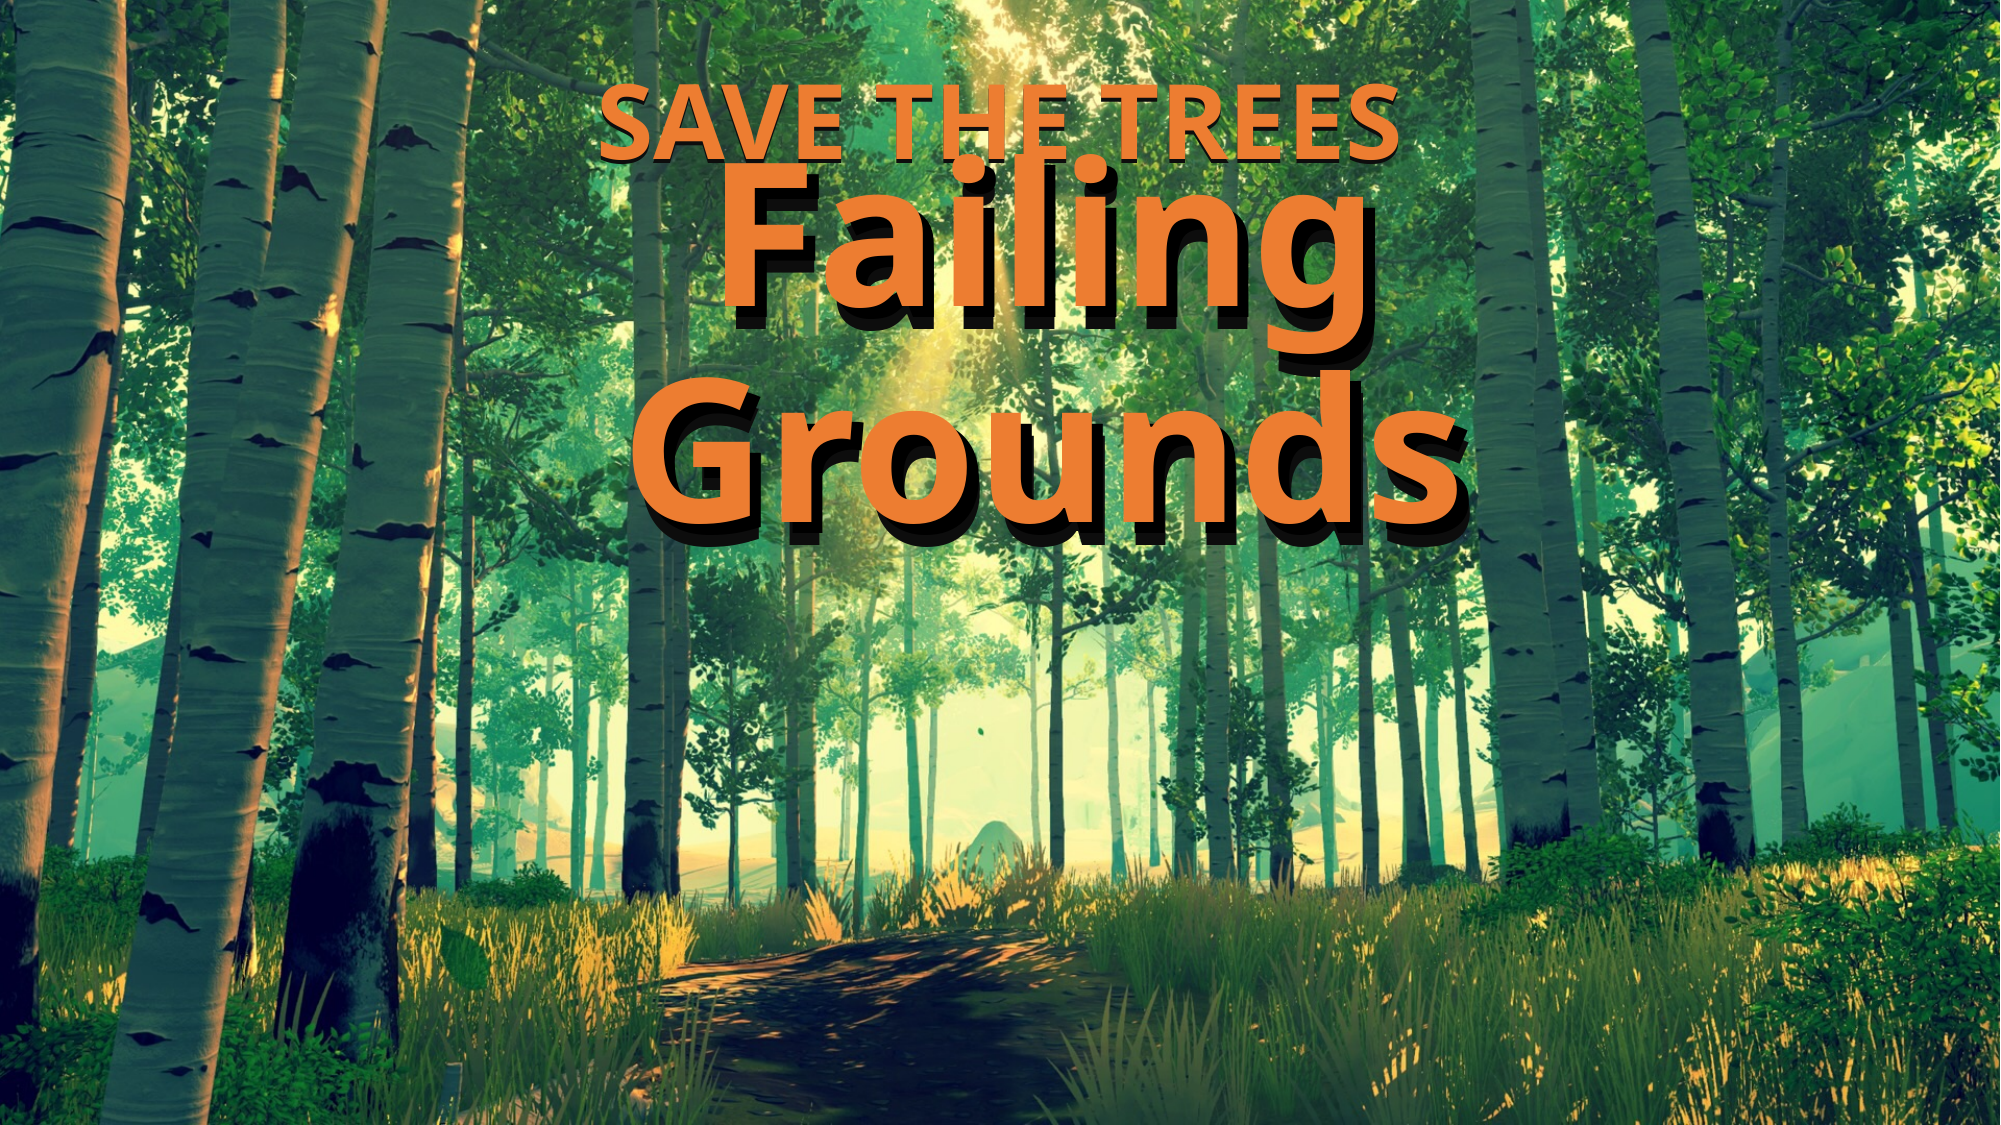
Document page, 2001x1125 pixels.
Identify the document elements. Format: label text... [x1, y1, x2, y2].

picture [1021, 419, 1062, 500]
text_box SAVE THE TREES [276, 0, 1724, 252]
picture [0, 0, 2000, 1125]
picture [1291, 458, 1322, 500]
picture [904, 458, 936, 500]
picture [1148, 419, 1158, 424]
picture [1315, 419, 1322, 427]
text_box Failing Grounds [291, 125, 1796, 419]
picture [806, 419, 820, 424]
